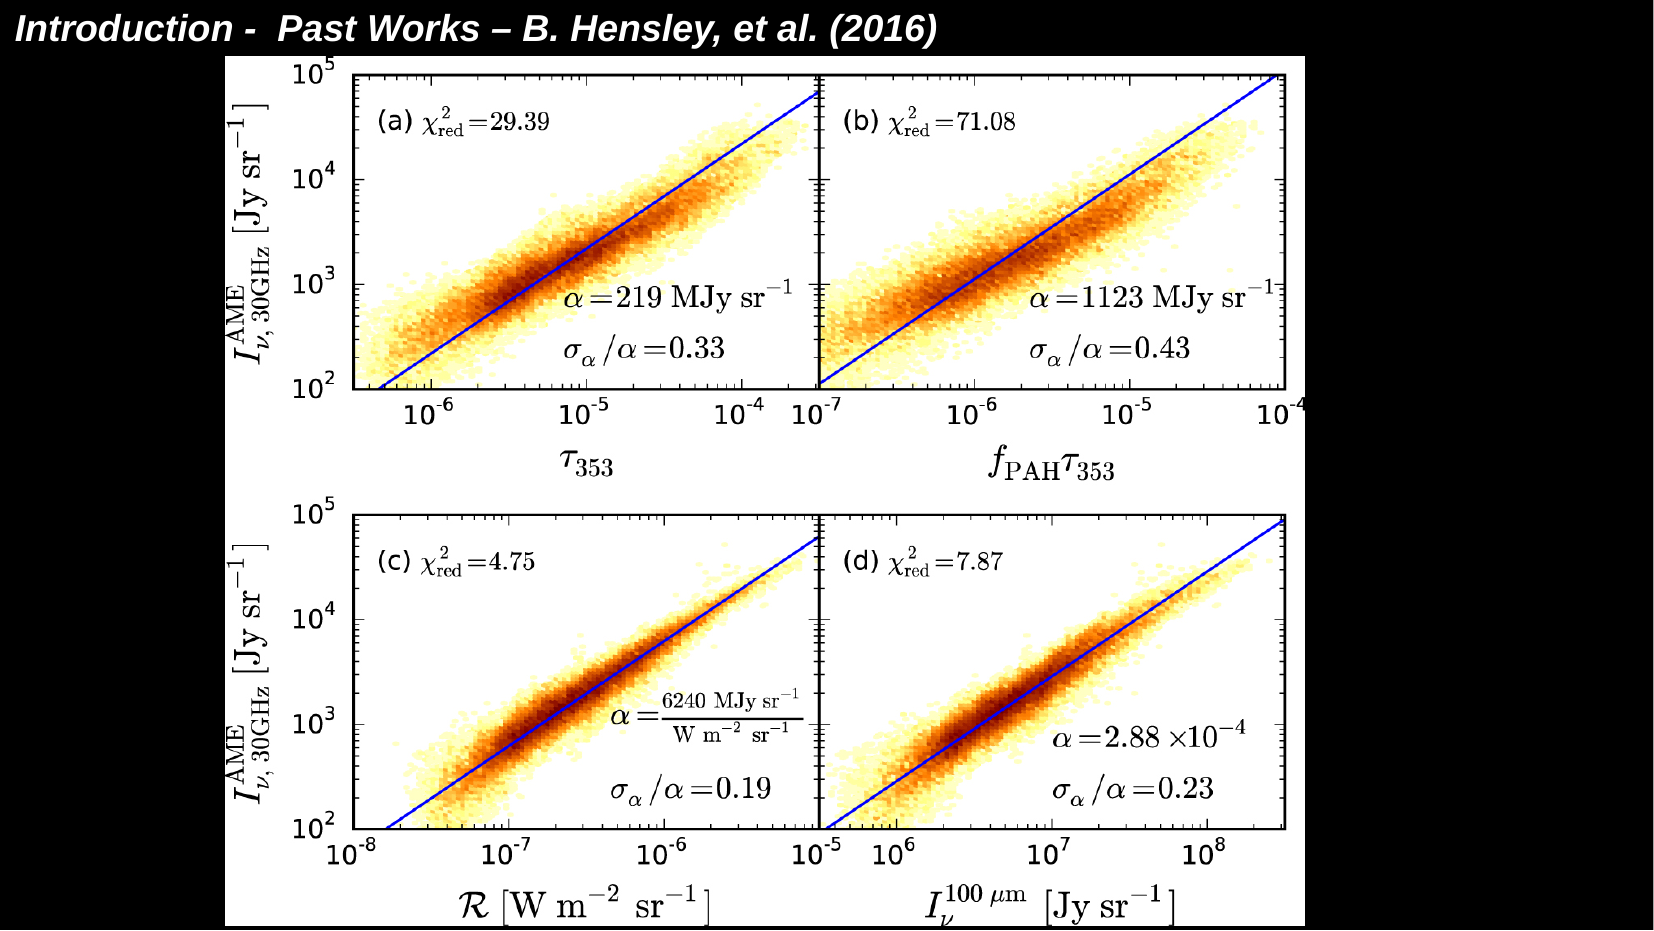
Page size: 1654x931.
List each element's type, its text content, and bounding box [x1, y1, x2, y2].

text_box Introduction - Past Works – B. Hensley, et al. (2016) [0, 0, 1654, 57]
picture [225, 57, 1305, 926]
